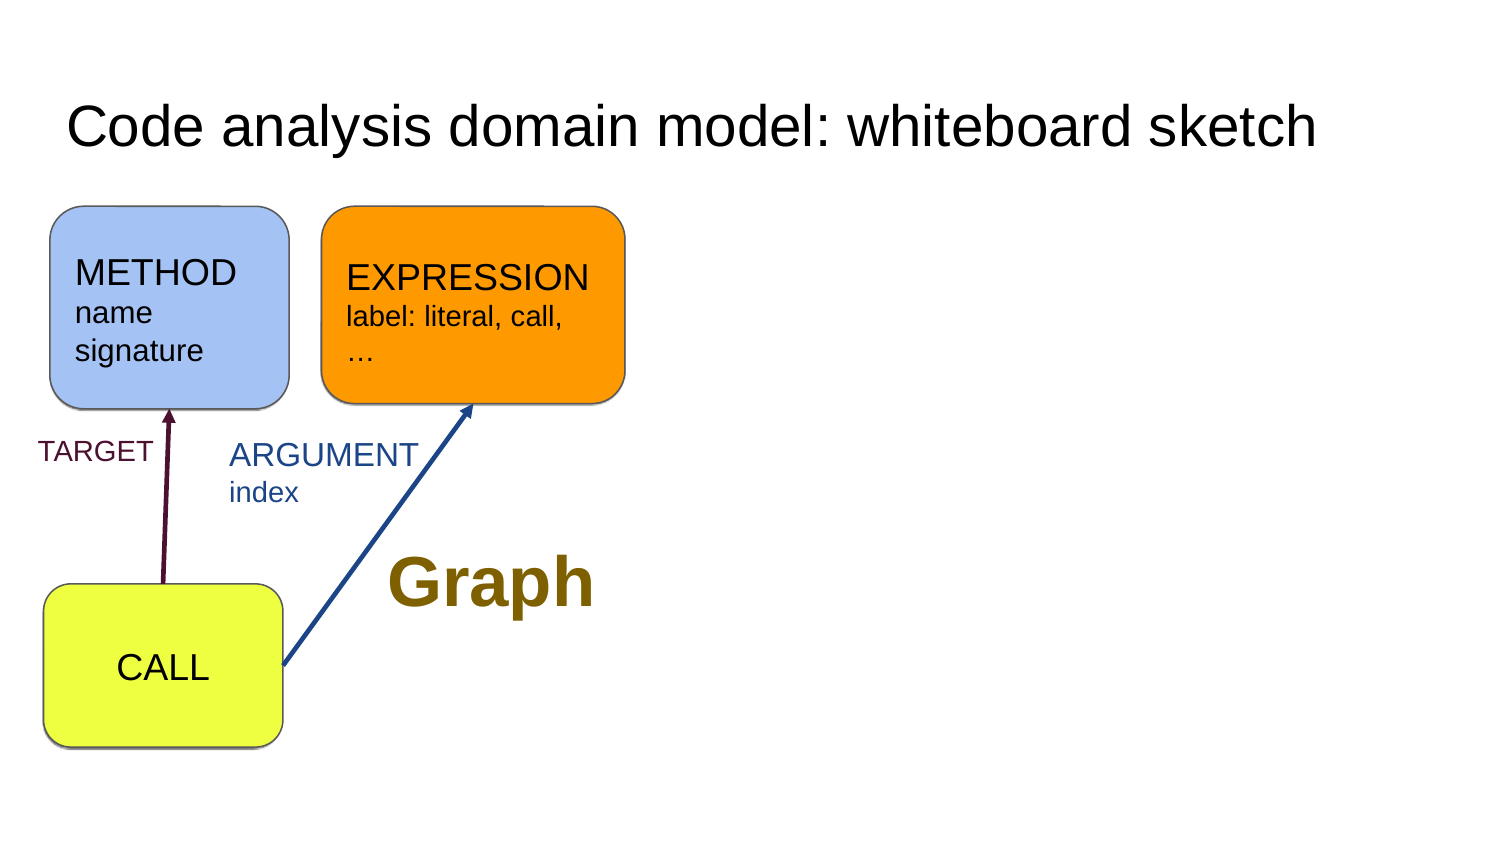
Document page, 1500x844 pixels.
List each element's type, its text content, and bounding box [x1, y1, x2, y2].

text_box EXPRESSION label: literal, call, … [321, 206, 625, 404]
title Graph [372, 520, 629, 647]
title Code analysis domain model: whiteboard sketch [51, 72, 1449, 167]
text_box ARGUMENT index [214, 418, 454, 513]
text_box METHOD name signature [49, 206, 290, 409]
text_box CALL [43, 583, 283, 748]
text_box TARGET [22, 417, 189, 508]
